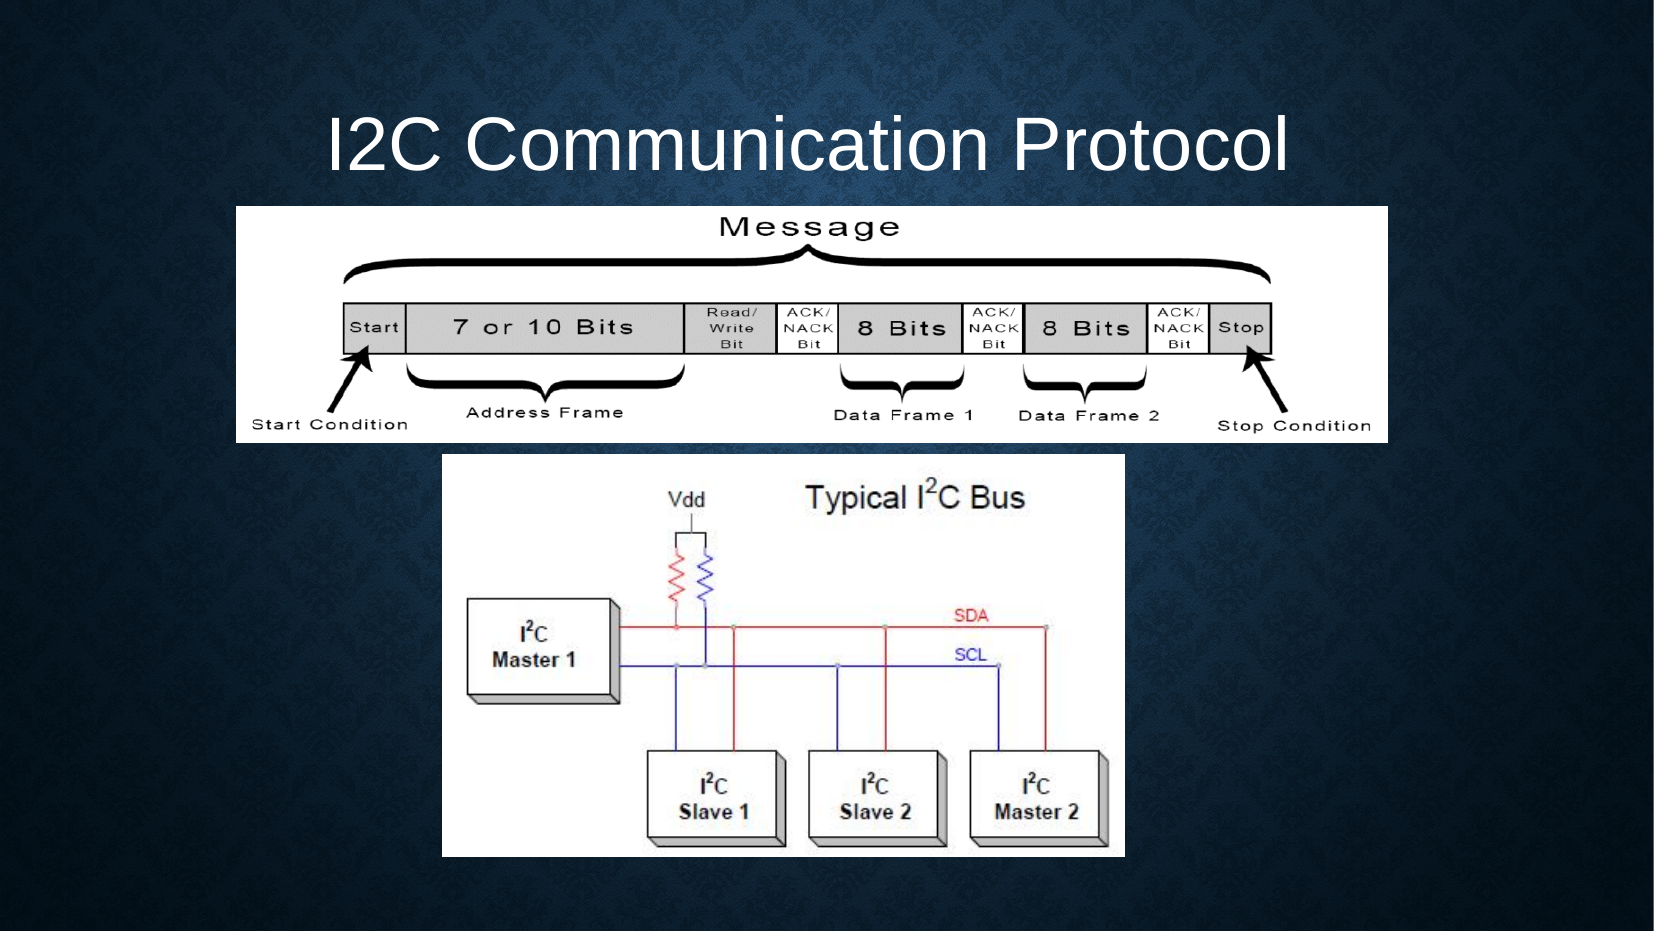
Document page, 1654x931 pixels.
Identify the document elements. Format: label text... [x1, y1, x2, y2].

title I2C Communication Protocol [88, 82, 1528, 207]
picture [0, 0, 1654, 931]
